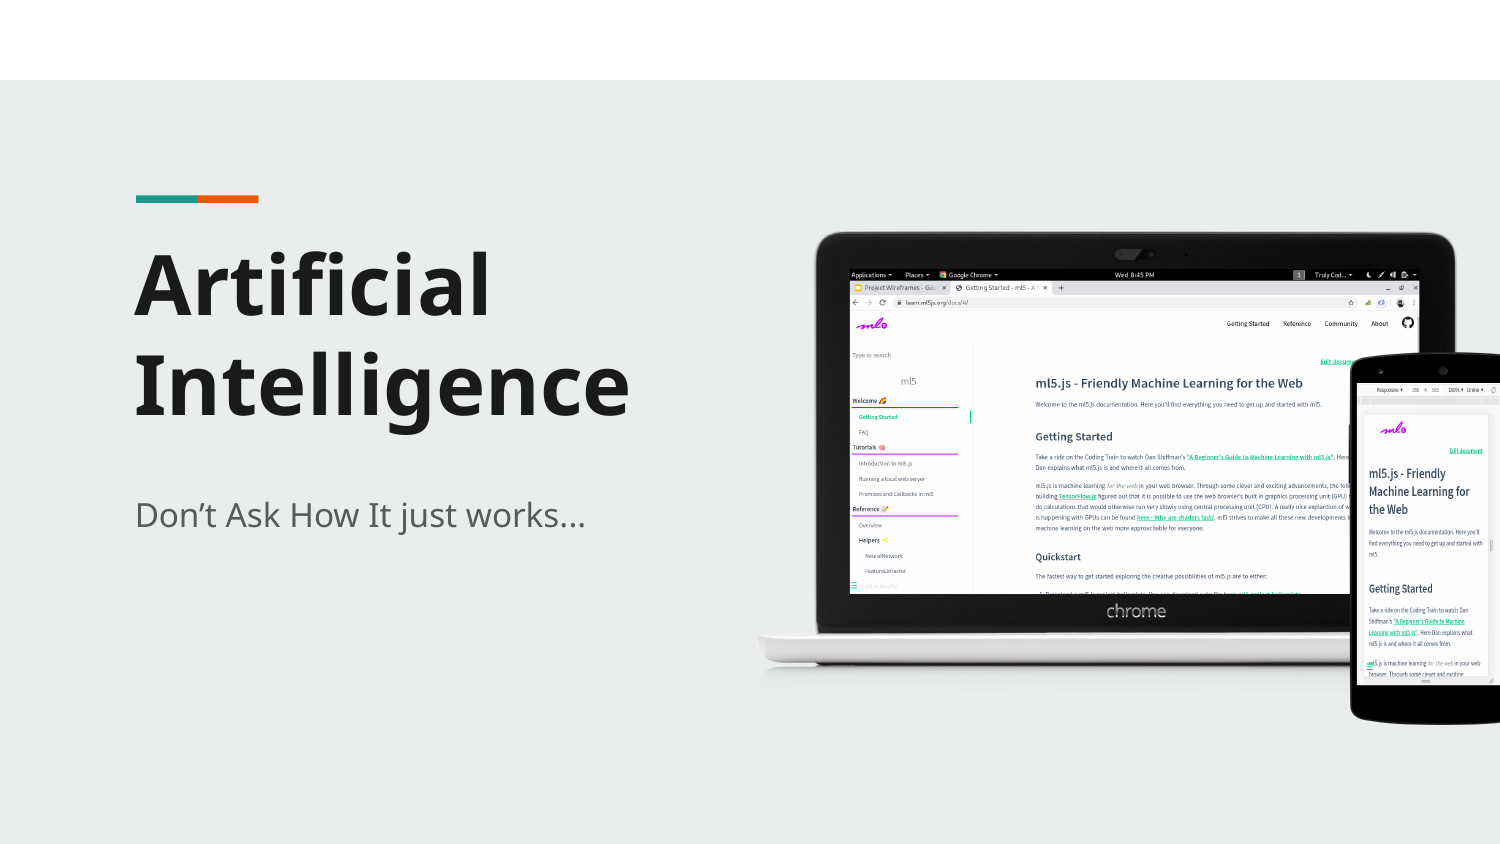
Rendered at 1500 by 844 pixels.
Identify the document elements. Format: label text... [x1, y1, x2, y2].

title Artificial Intelligence [119, 216, 741, 455]
subtitle Don’t Ask How It just works... [119, 479, 742, 615]
picture [755, 229, 1500, 725]
